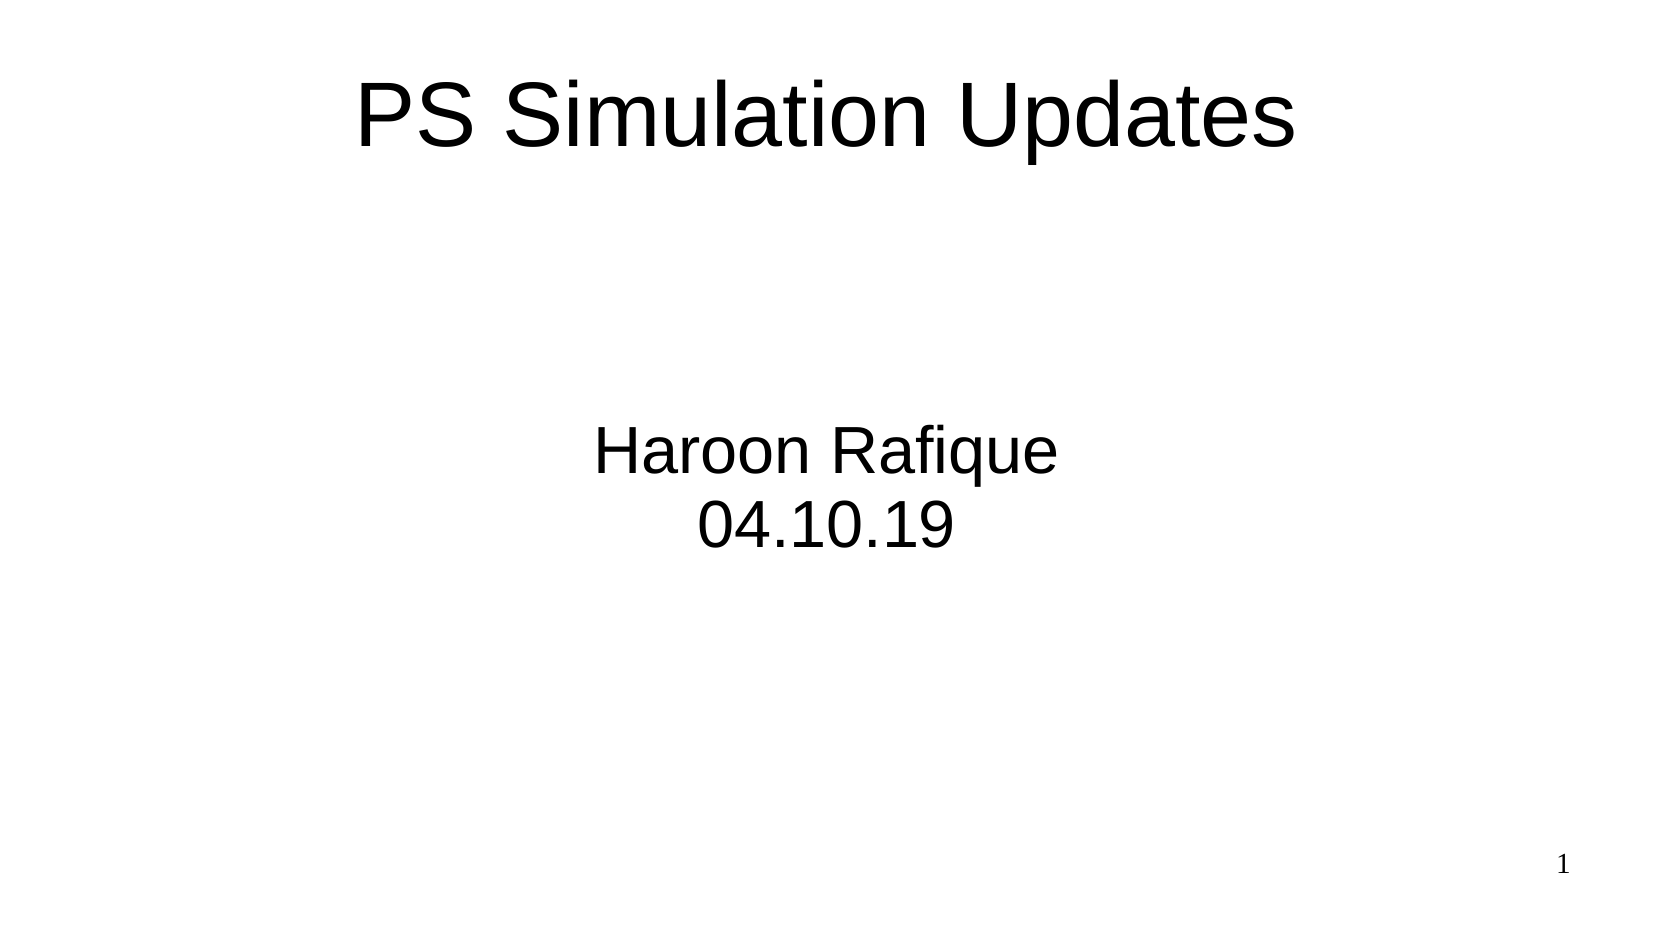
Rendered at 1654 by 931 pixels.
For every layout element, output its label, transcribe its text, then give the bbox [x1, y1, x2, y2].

title PS Simulation Updates [82, 37, 1571, 193]
subtitle Haroon Rafique 04.10.19 [82, 217, 1571, 758]
